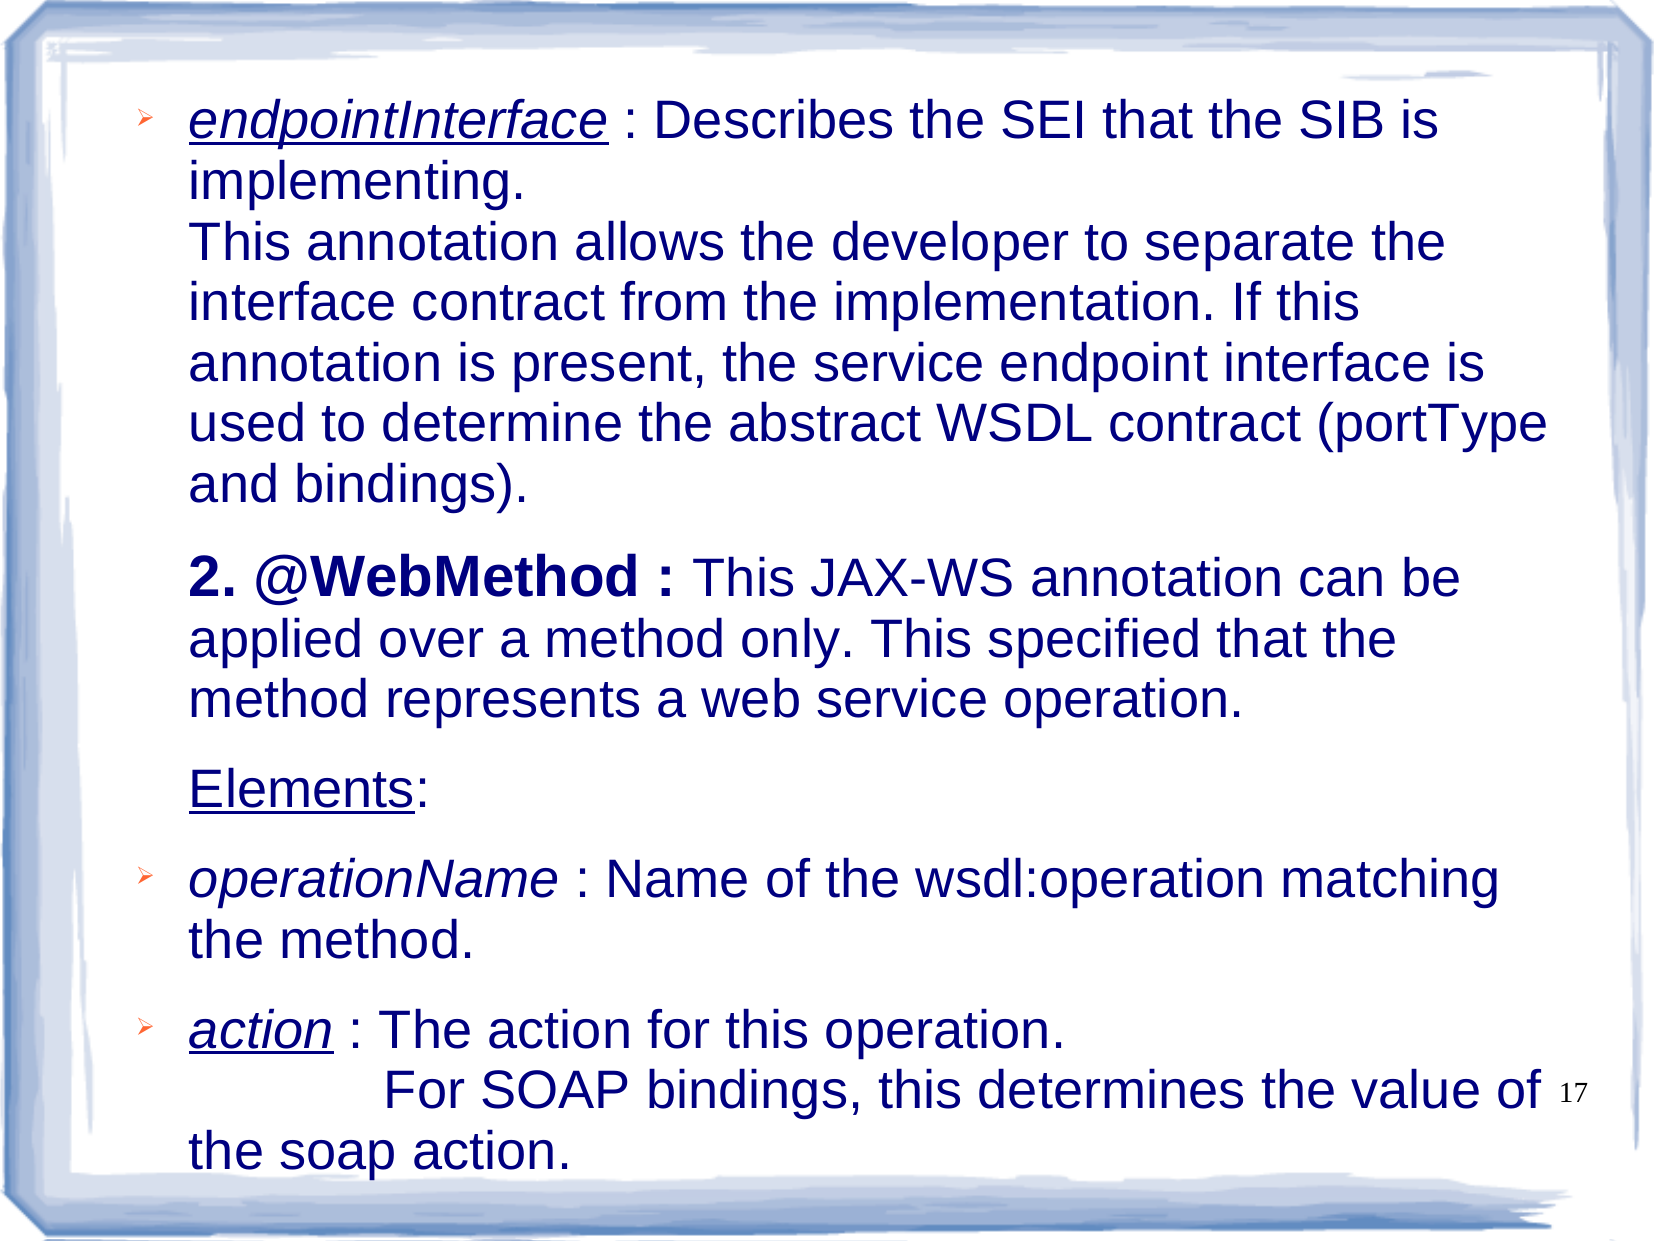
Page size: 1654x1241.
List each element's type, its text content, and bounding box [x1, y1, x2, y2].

list endpointInterface : Describes the SEI that the SIB is implementing. This annotation allows the developer to separate the interface contract from the implementation. If this annotation is present, the service endpoint interface is used to determine the abstract WSDL contract (portType and bindings). 2. @WebMethod : This JAX-WS annotation can be applied over a method only. This specified that the method represents a web service operation. Elements: operationName : Name of the wsdl:operation matching the method. action : The action for this operation. For SOAP bindings, this determines the value of the soap action. [118, 90, 1571, 1241]
picture [0, 0, 1654, 1241]
